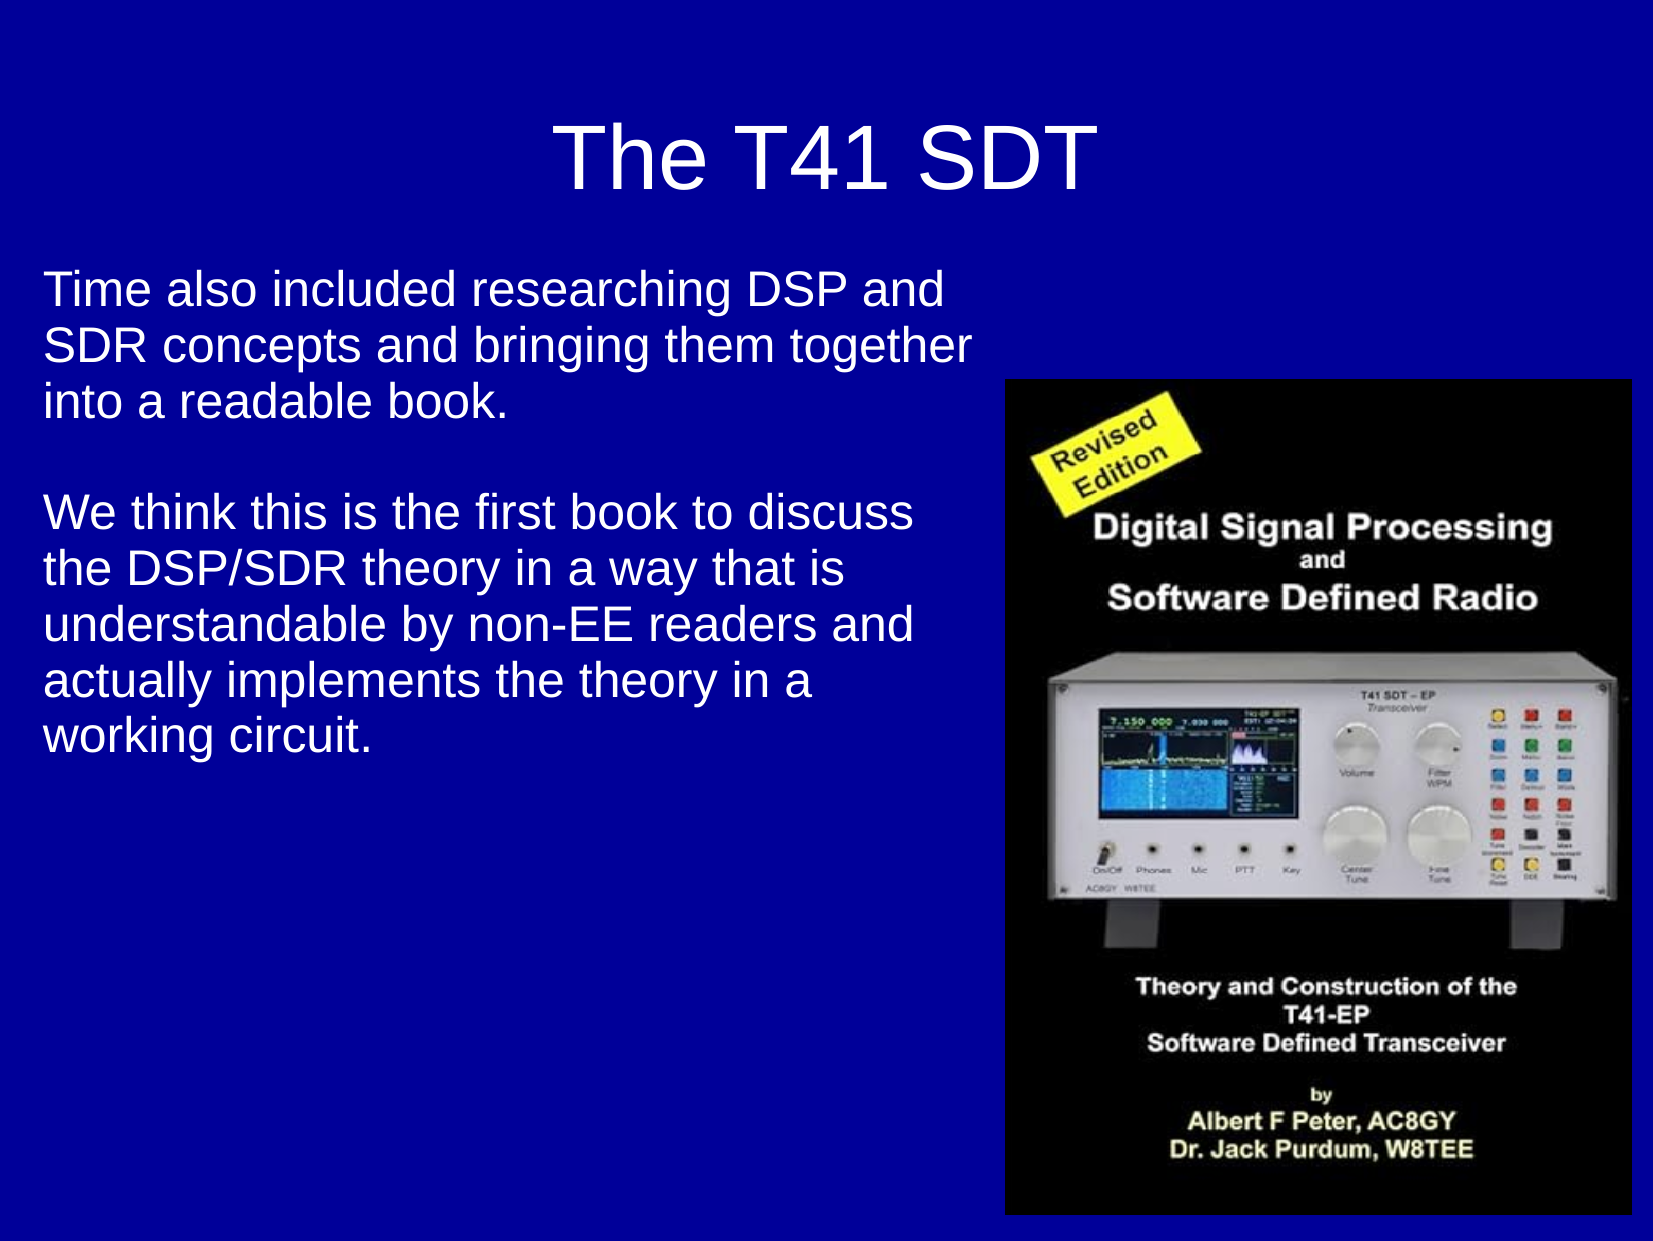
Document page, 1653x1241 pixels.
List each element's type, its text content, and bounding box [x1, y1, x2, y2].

picture [1005, 379, 1632, 1216]
text_box The T41 SDT [82, 49, 1571, 257]
text_box Time also included researching DSP and SDR concepts and bringing them together into a readable book. We think this is the first book to discuss the DSP/SDR theory in a way that is understandable by non-EE readers and actually implements the theory in a working circuit. [28, 254, 991, 772]
